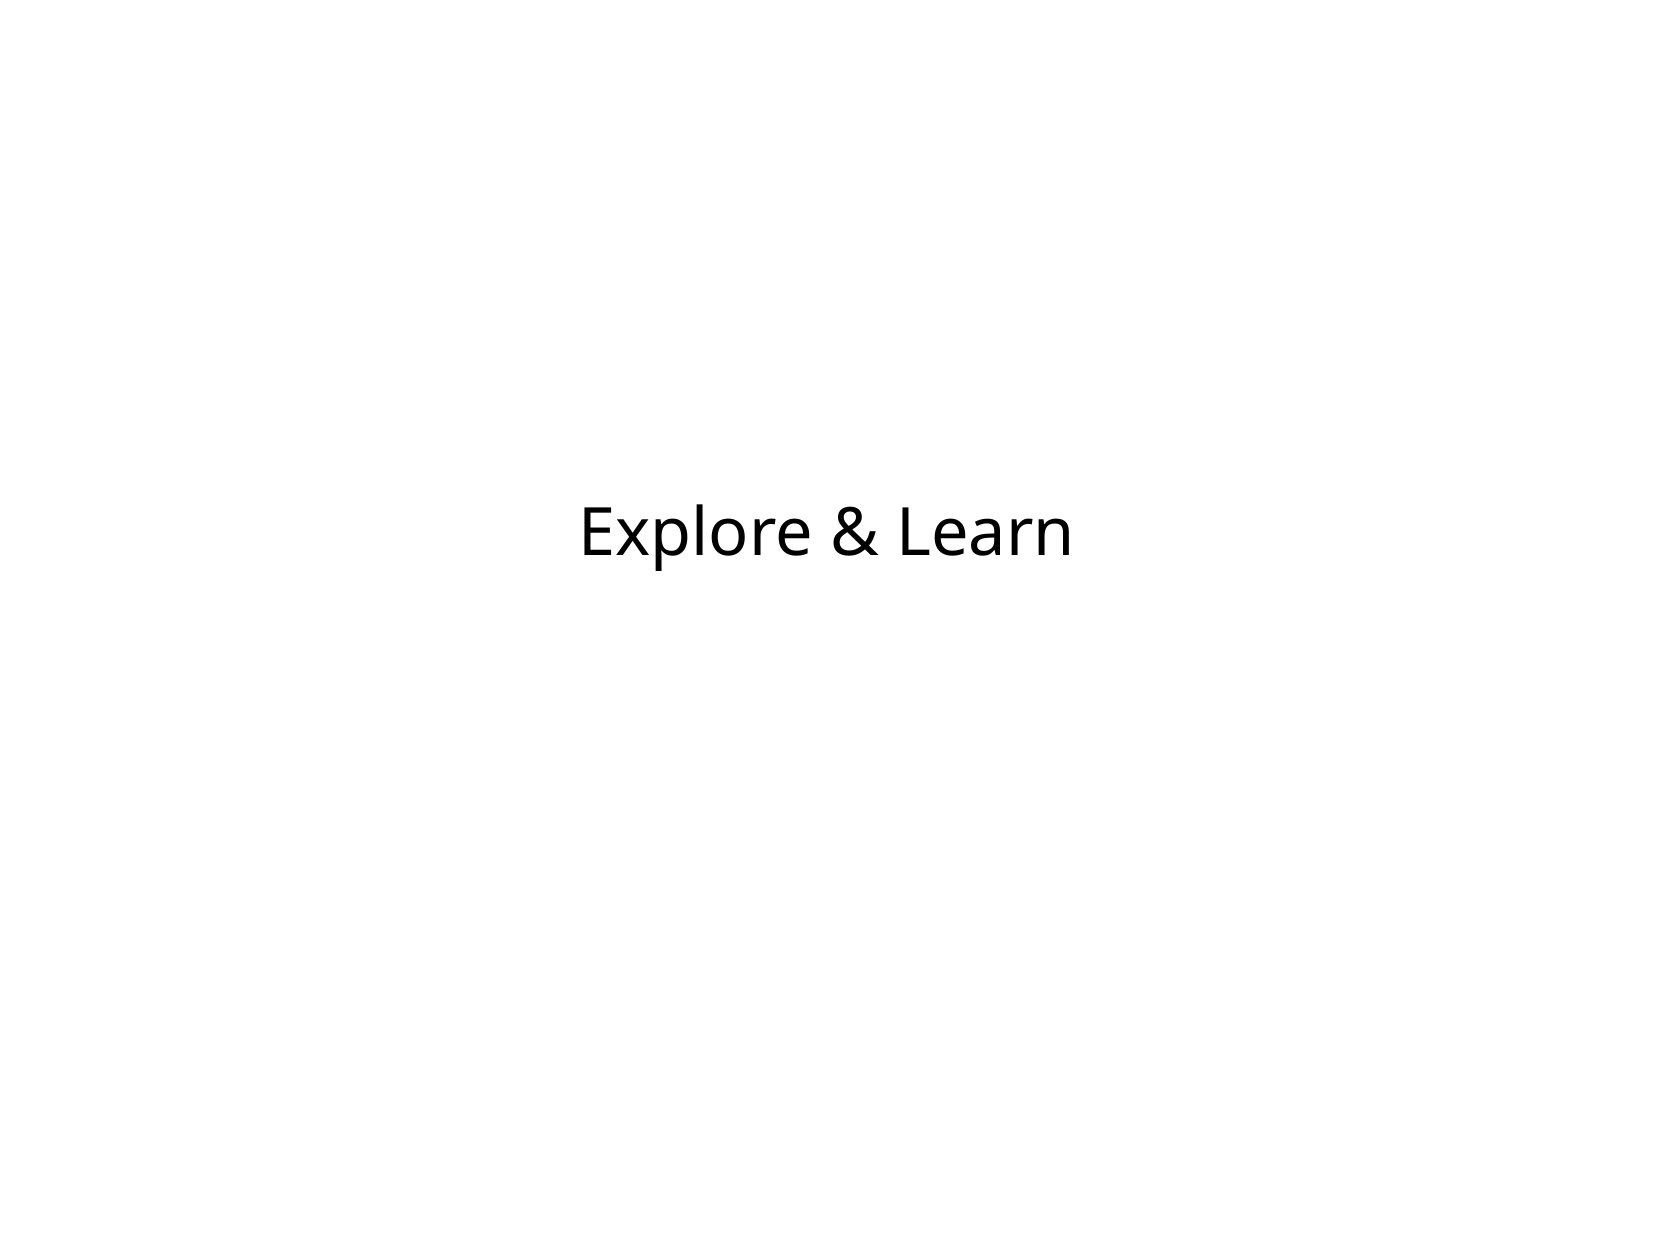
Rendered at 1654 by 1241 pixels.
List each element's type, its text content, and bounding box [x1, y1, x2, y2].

subtitle Explore & Learn [82, 49, 1571, 1010]
